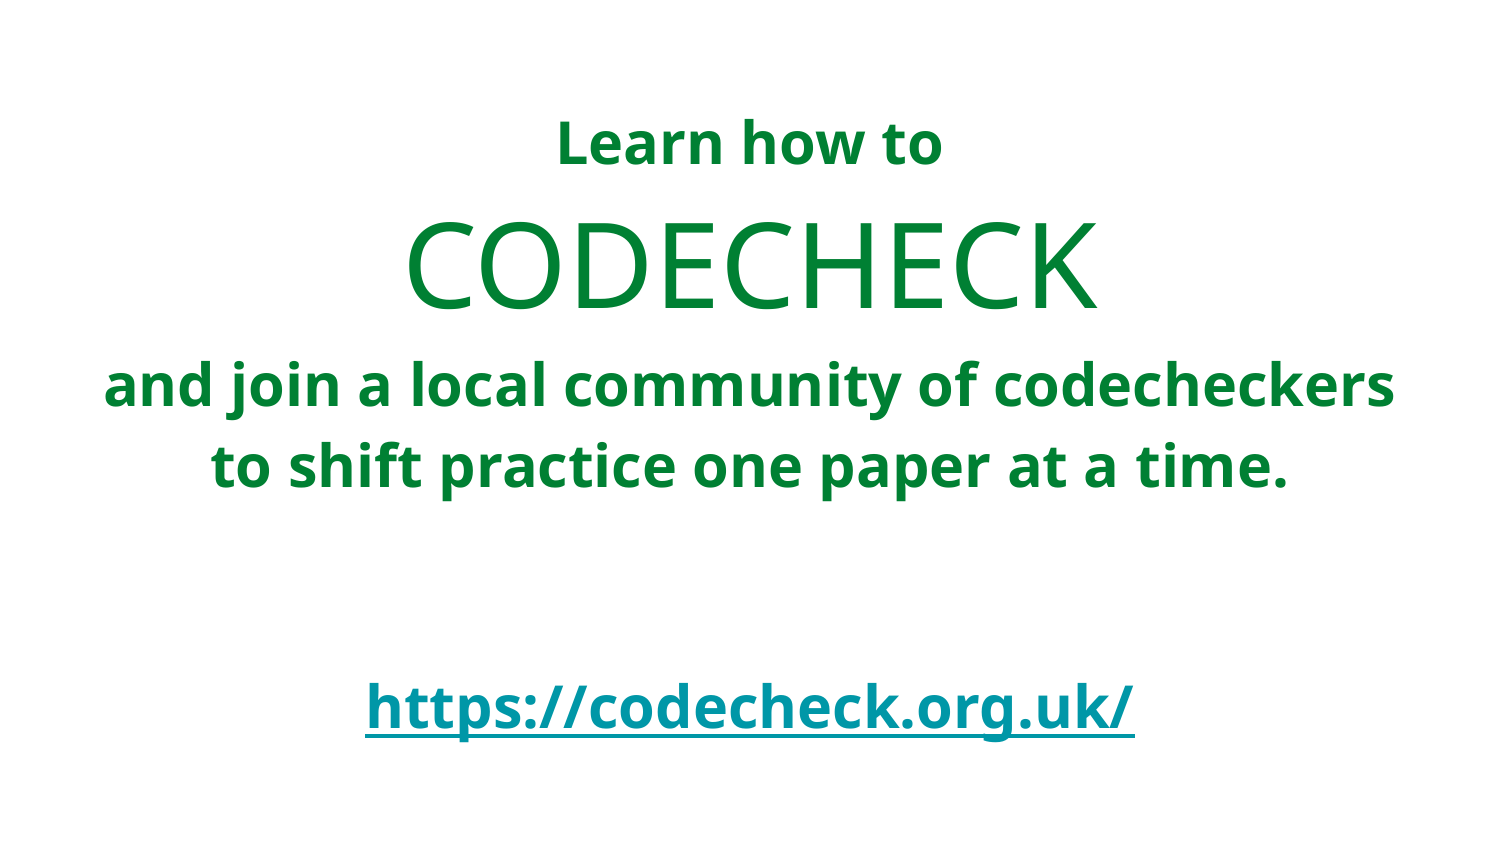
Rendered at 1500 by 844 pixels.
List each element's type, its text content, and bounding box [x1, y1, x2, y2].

title Learn how to CODECHECK and join a local community of codecheckers to shift practice one paper at a time. https://codecheck.org.uk/ [51, 80, 1449, 762]
